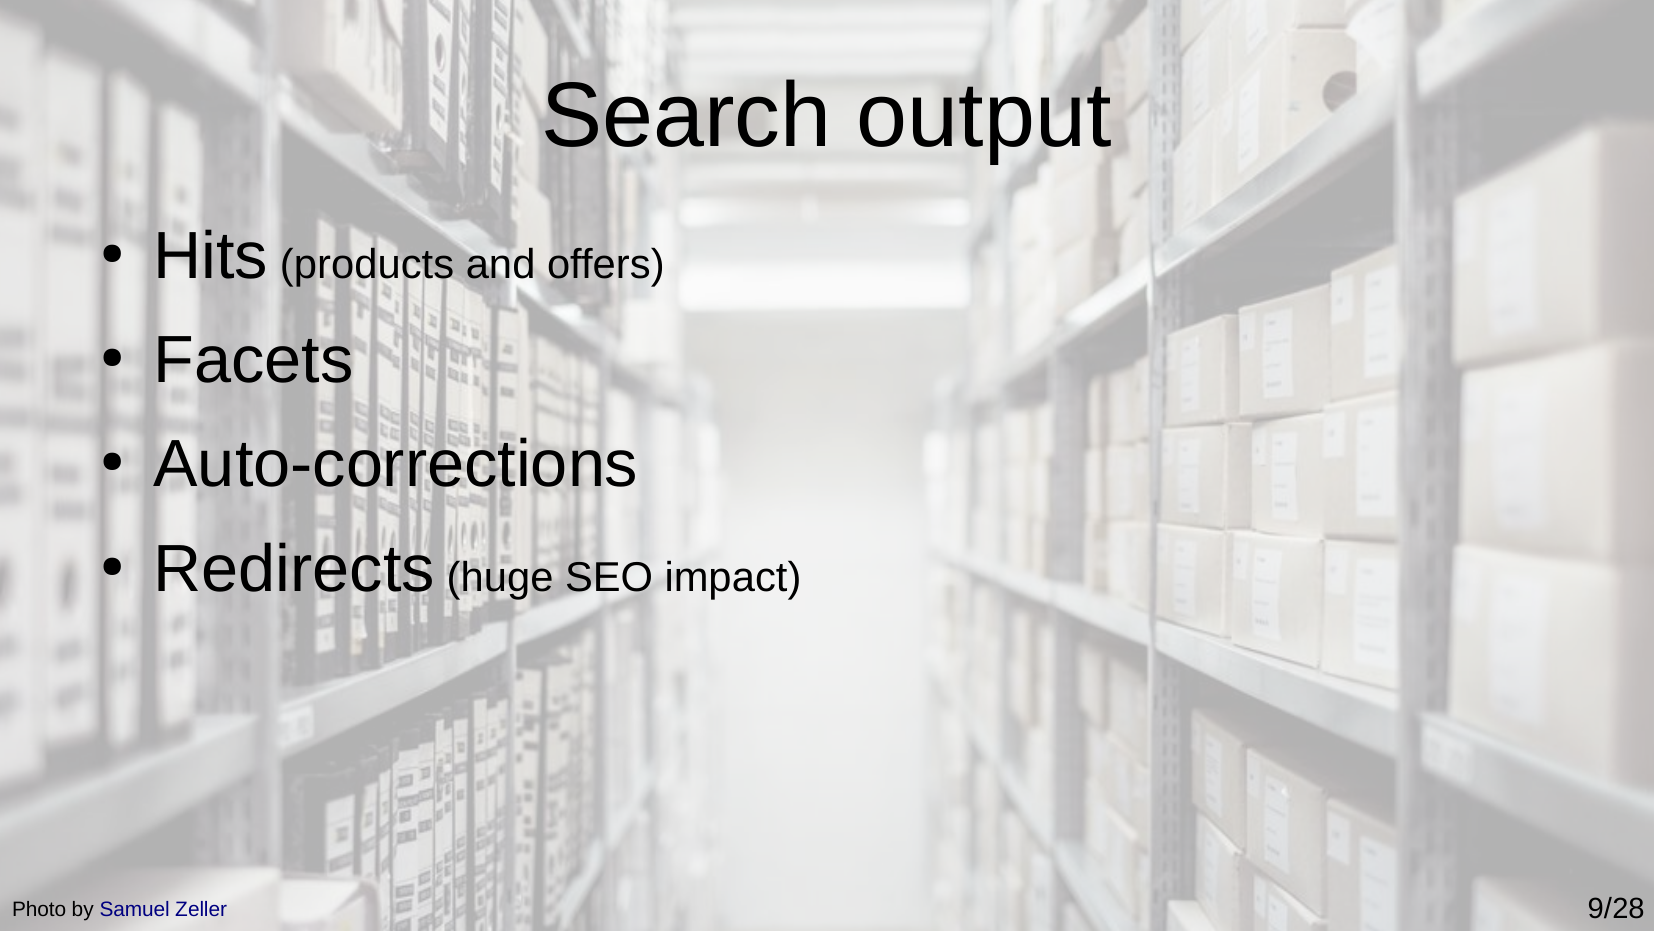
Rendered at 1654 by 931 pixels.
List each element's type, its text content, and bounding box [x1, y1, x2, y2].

title Search output [82, 37, 1571, 193]
text_box <number>/28 [1472, 884, 1654, 931]
text_box Photo by Samuel Zeller [0, 890, 493, 929]
picture [0, 0, 1654, 931]
list Hits (products and offers) Facets Auto-corrections Redirects (huge SEO impact) [82, 217, 1571, 758]
